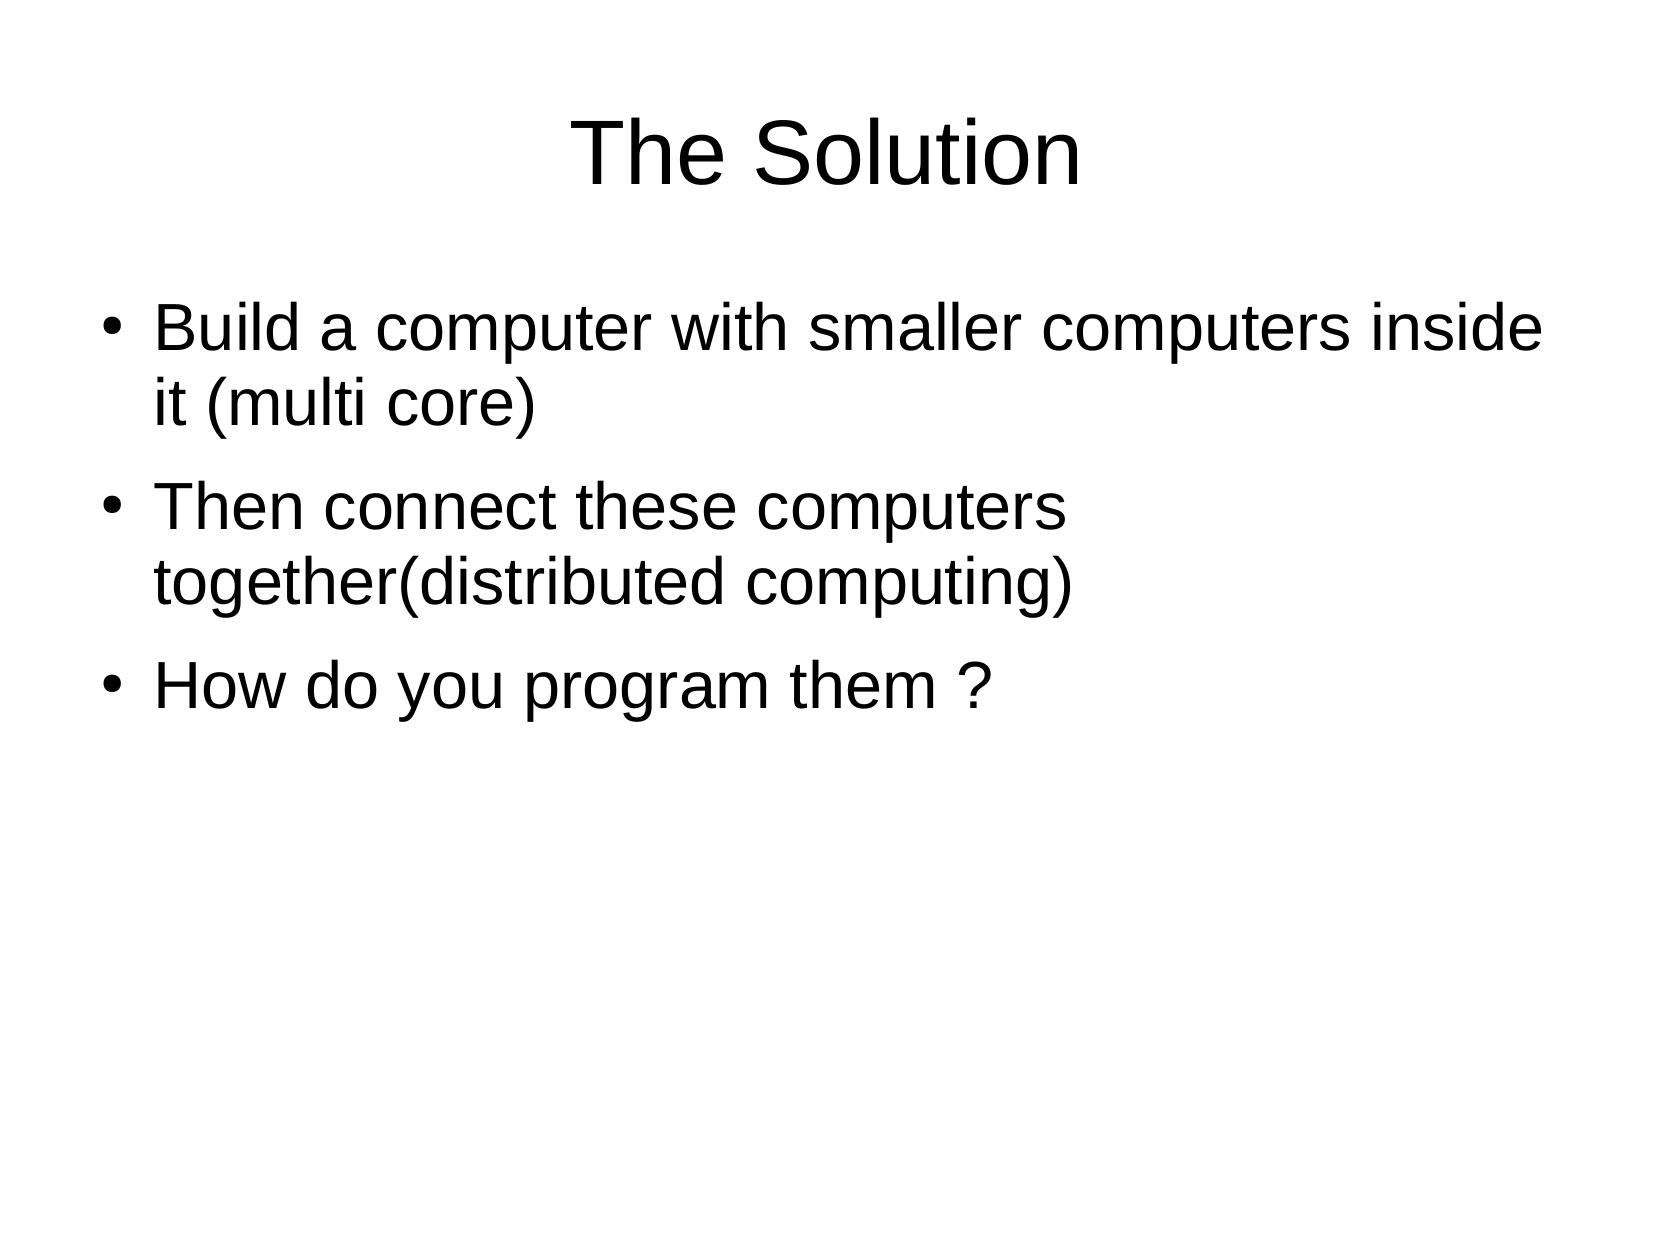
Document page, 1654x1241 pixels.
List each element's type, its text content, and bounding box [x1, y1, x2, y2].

list Build a computer with smaller computers inside it (multi core) Then connect these computers together(distributed computing) How do you program them ? [82, 290, 1571, 1010]
title The Solution [82, 49, 1571, 257]
